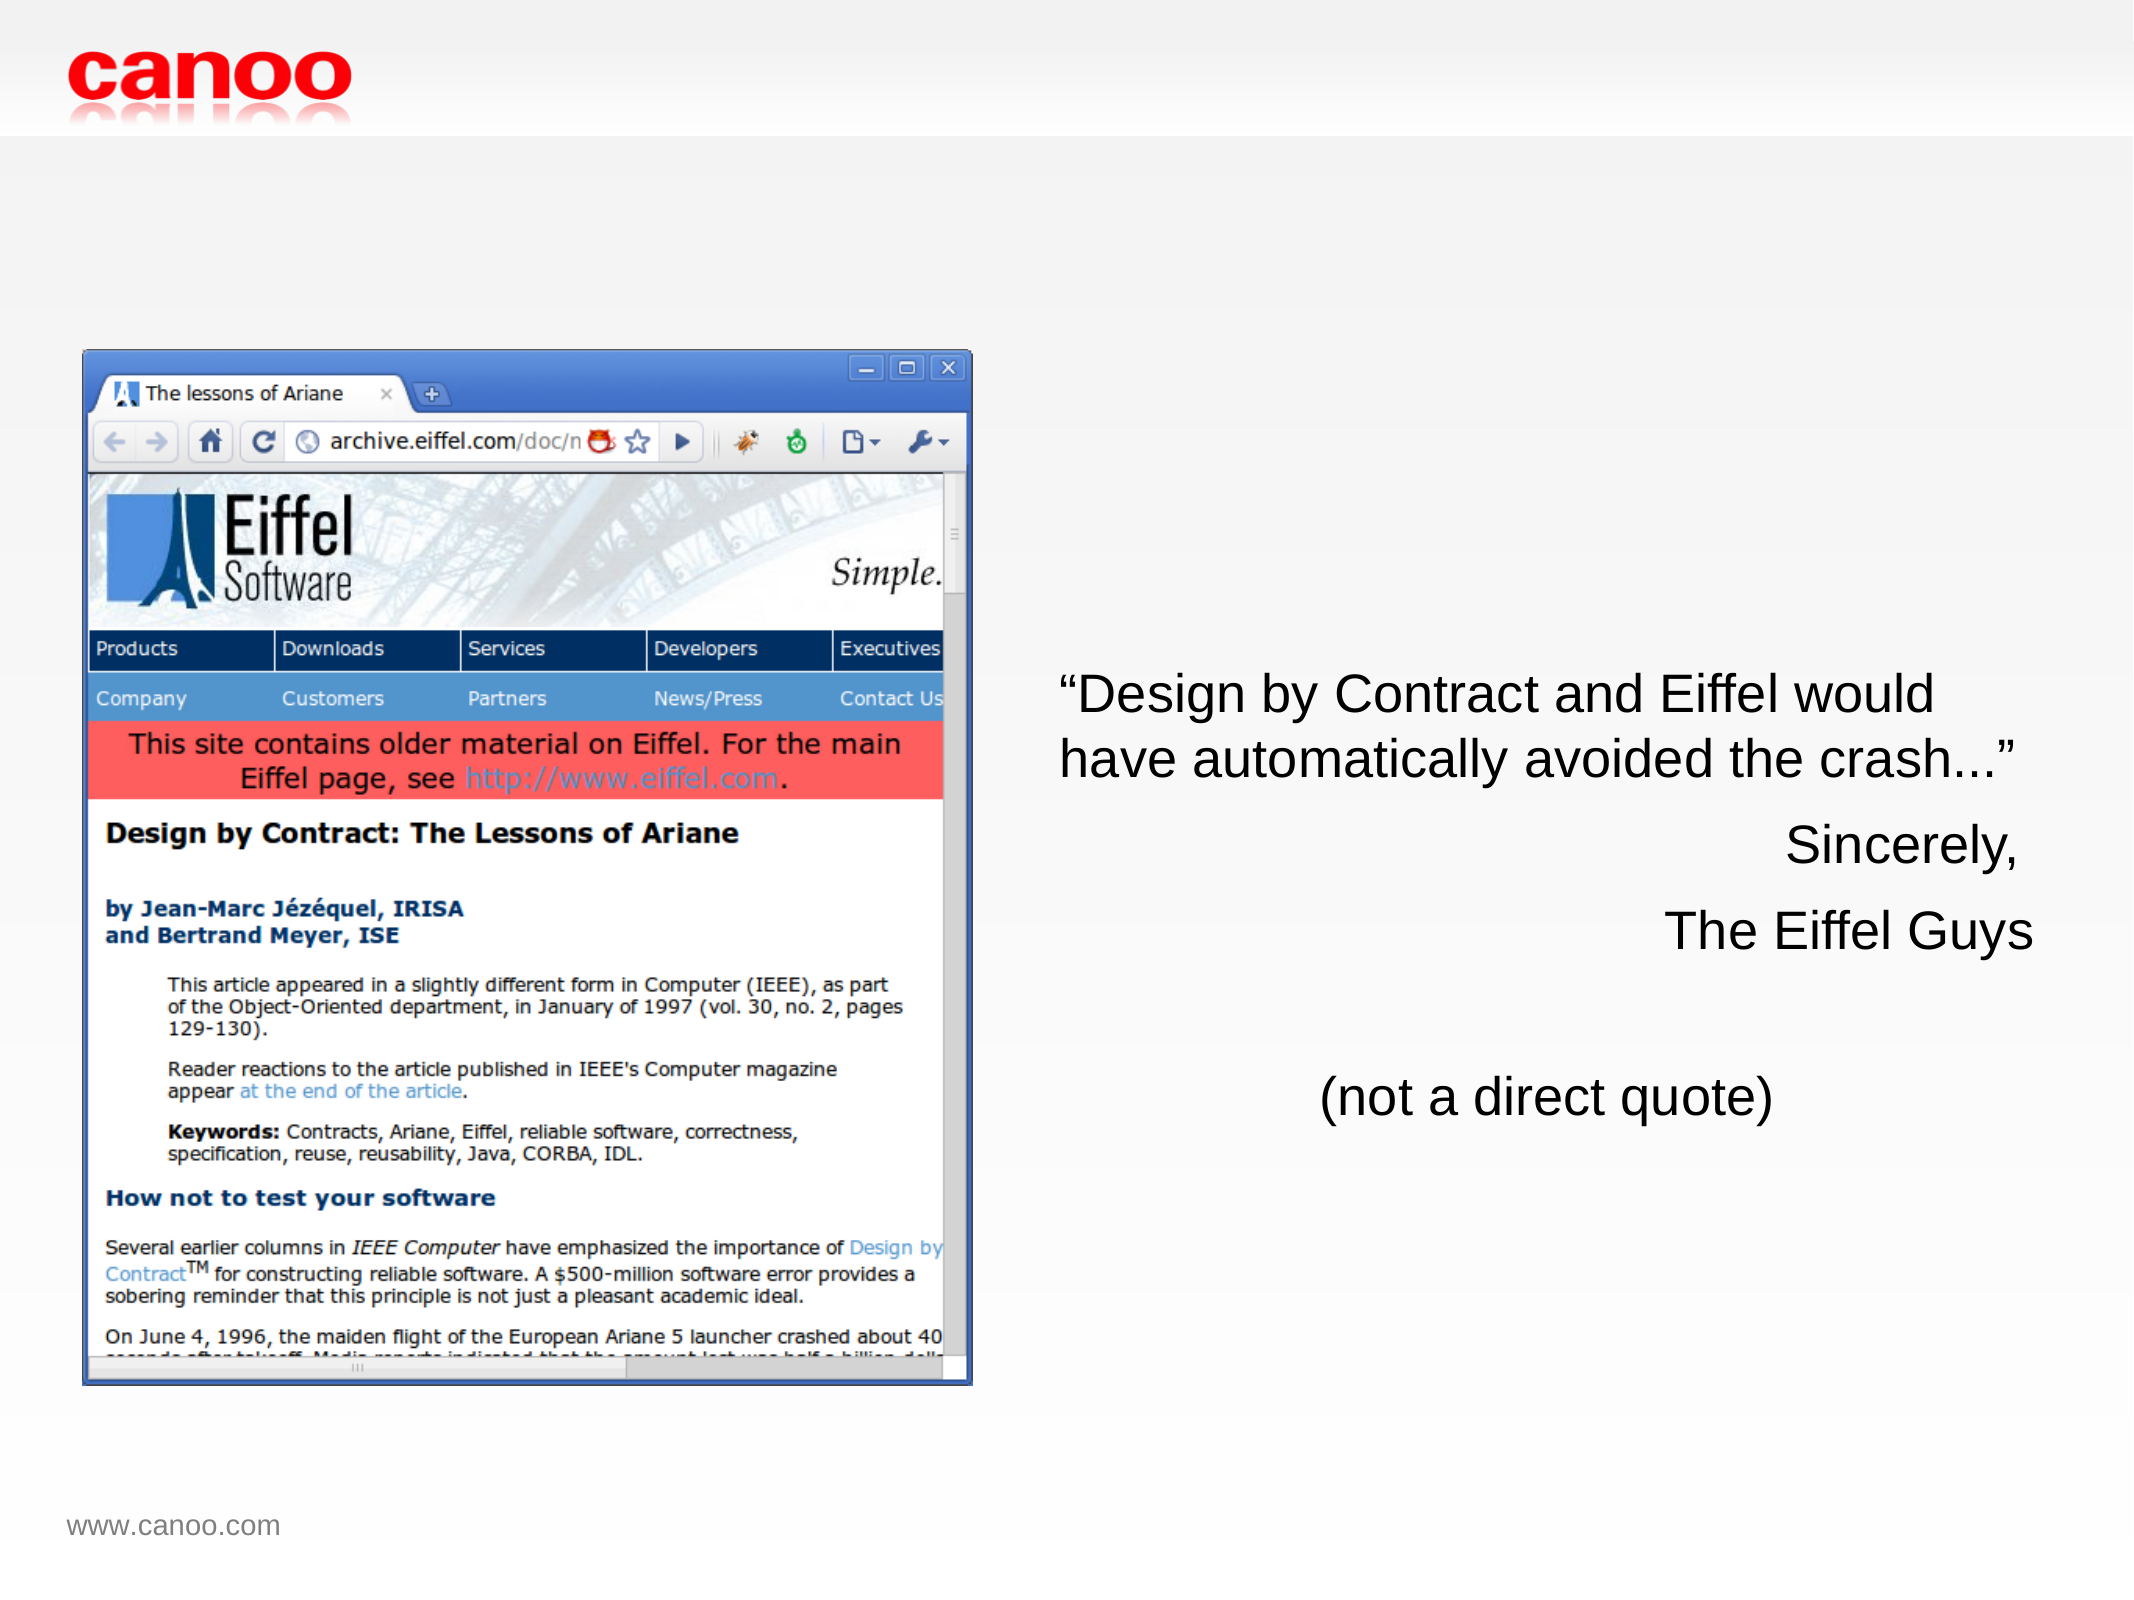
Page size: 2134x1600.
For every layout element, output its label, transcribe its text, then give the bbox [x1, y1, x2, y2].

picture [65, 48, 353, 154]
subtitle “Design by Contract and Eiffel would have automatically avoided the crash...” Sincerely, The Eiffel Guys (not a direct quote) [1059, 371, 2035, 1414]
picture [82, 349, 973, 1386]
